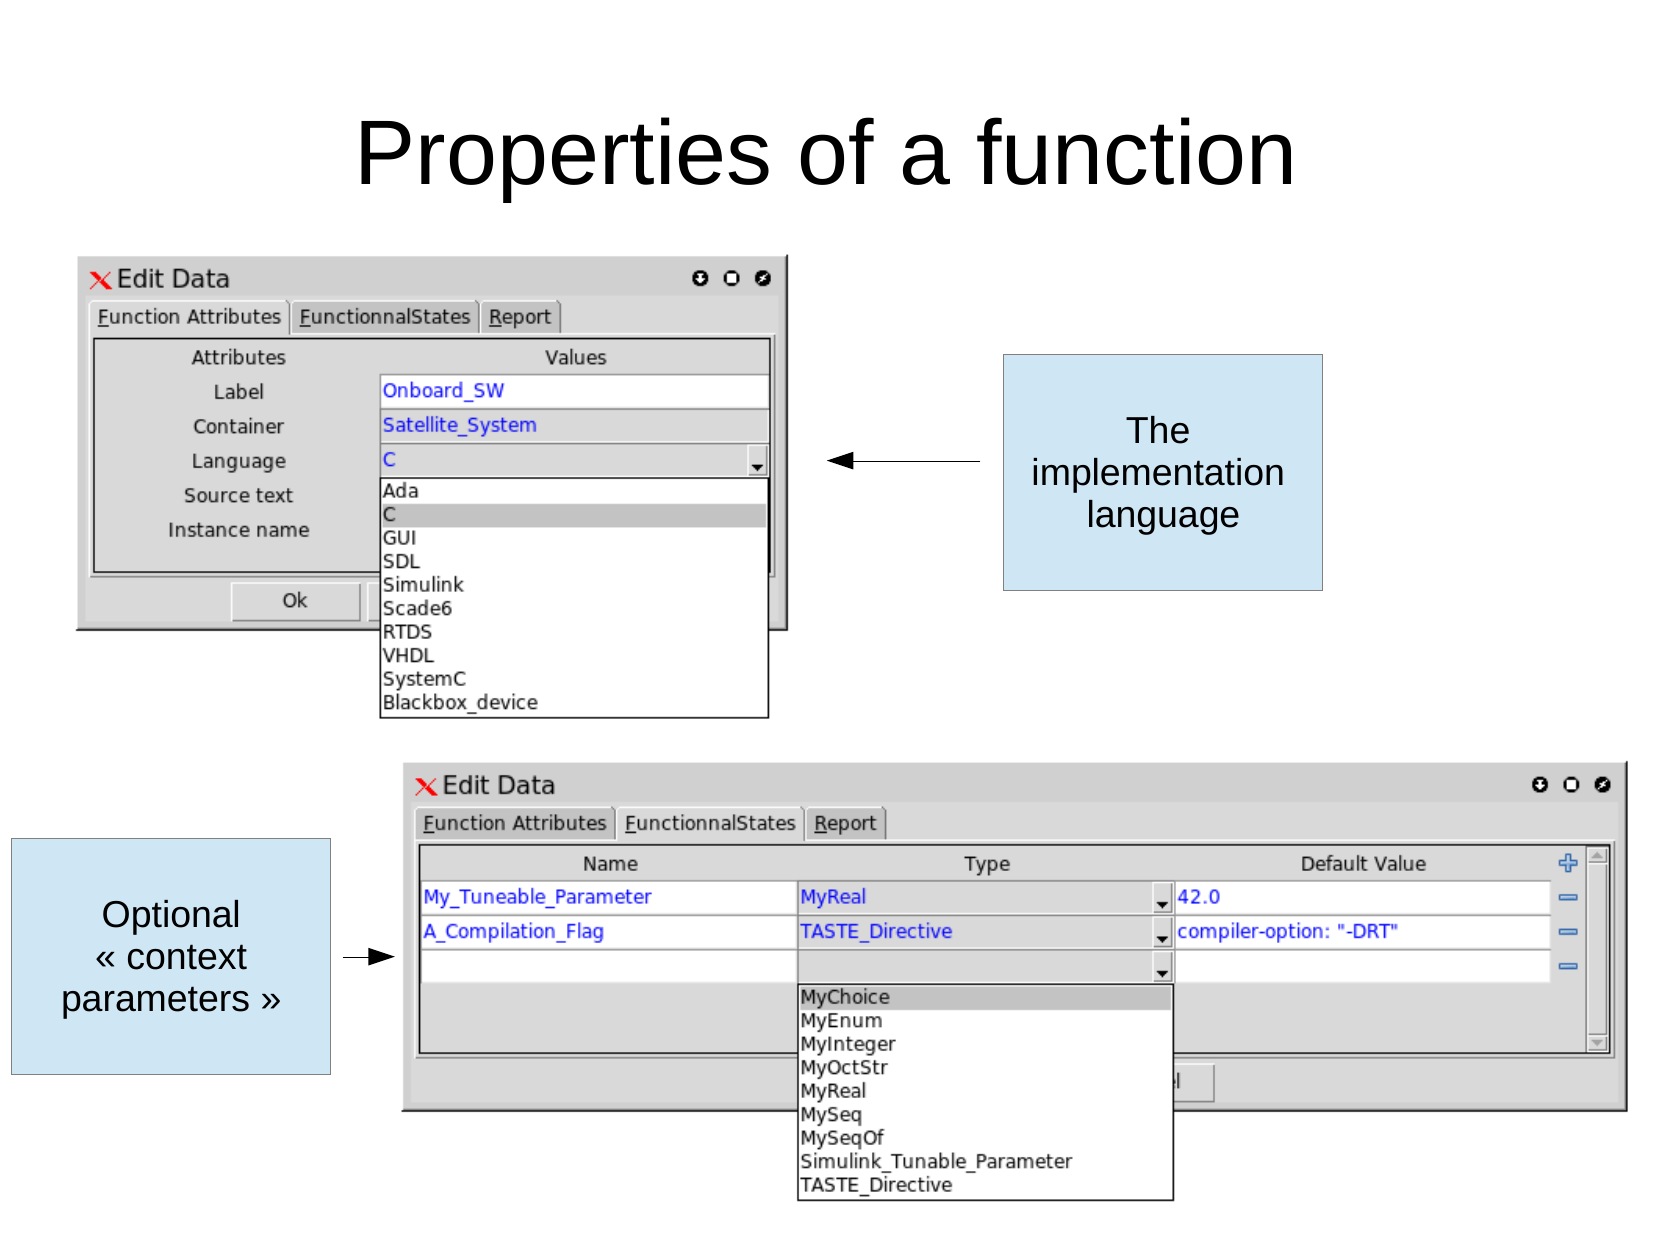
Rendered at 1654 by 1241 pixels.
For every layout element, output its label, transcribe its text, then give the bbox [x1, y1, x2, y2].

text_box The implementation language [1003, 354, 1323, 591]
title Properties of a function [82, 49, 1571, 257]
picture [394, 752, 1642, 1217]
picture [70, 244, 807, 733]
text_box Optional « context parameters » [11, 838, 331, 1075]
